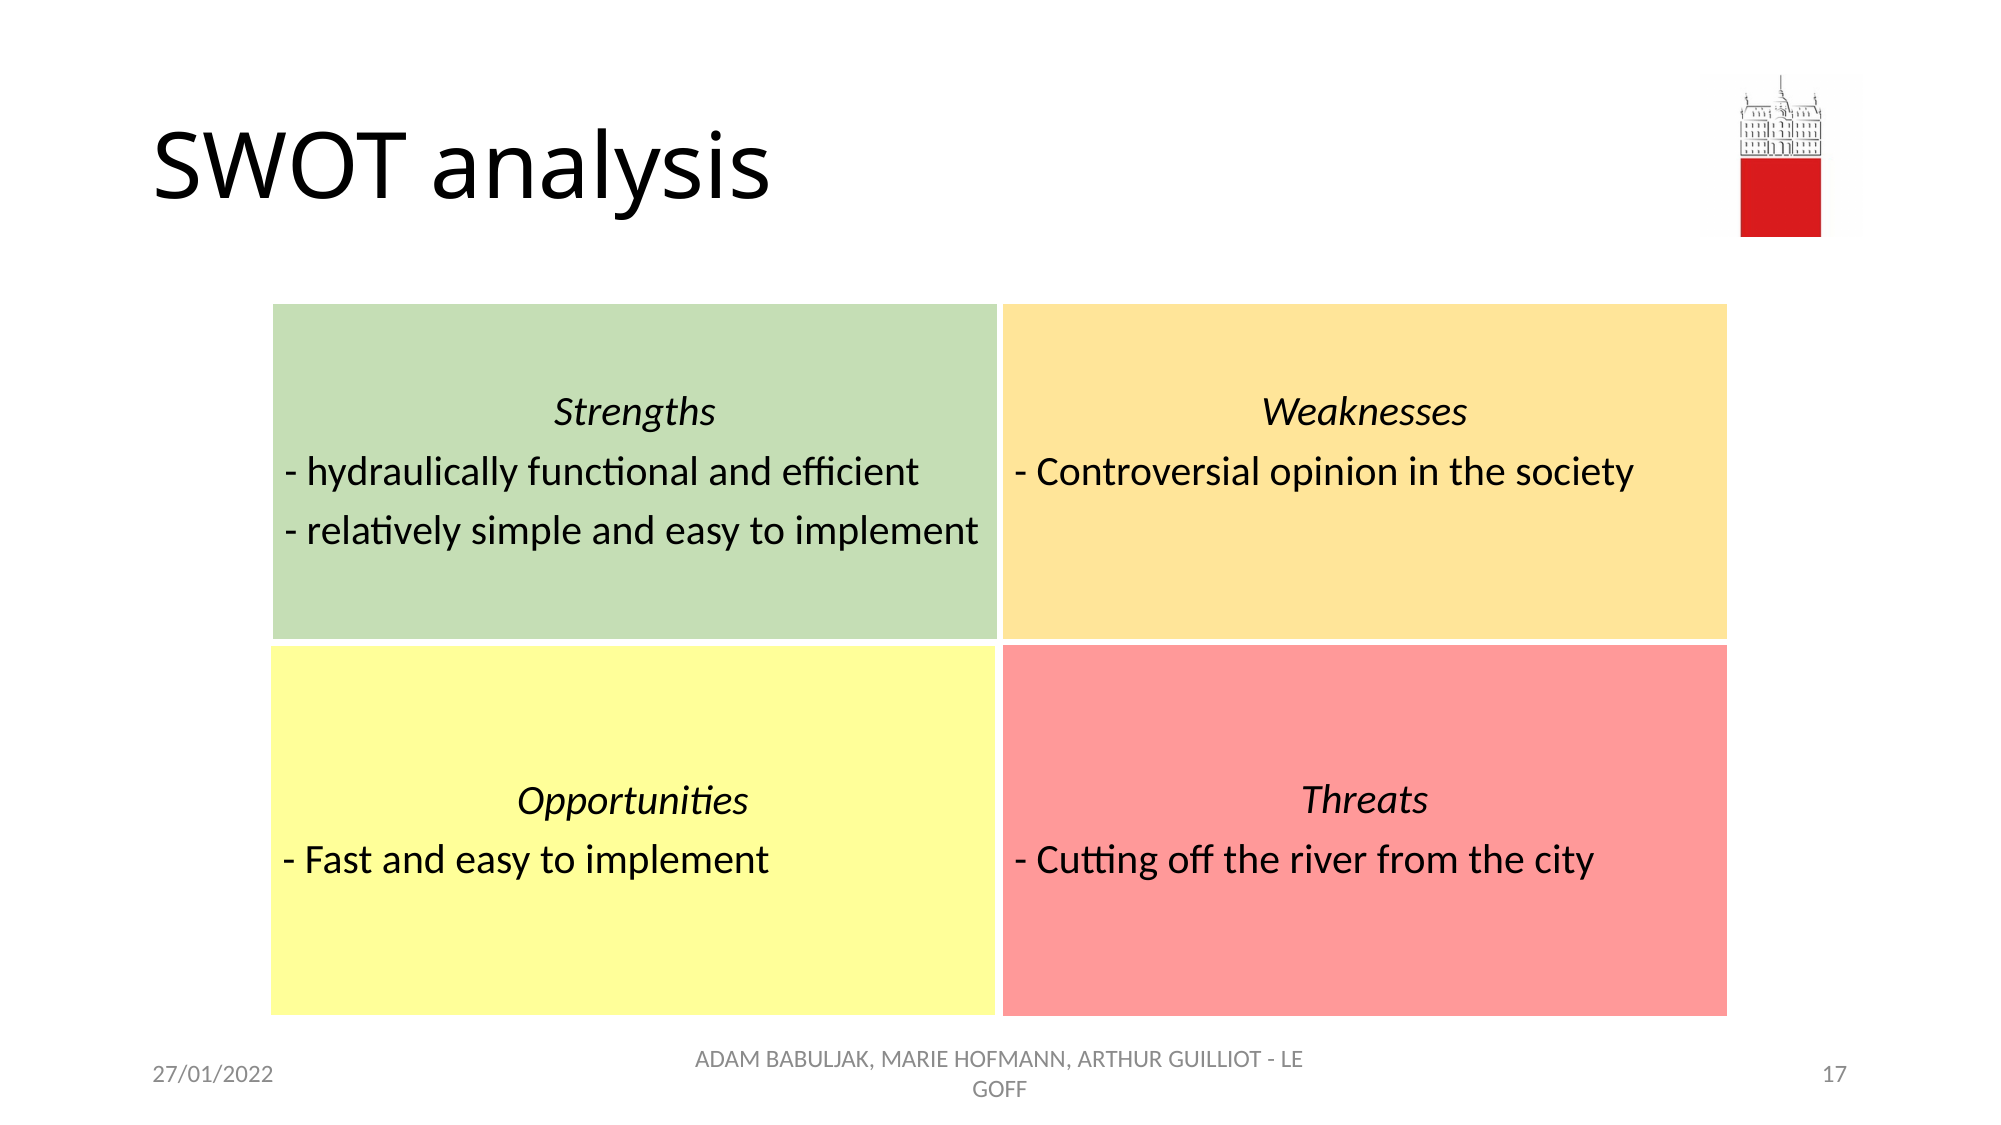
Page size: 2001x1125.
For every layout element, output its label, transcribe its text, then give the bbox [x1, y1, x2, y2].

text_box Opportunities - Fast and easy to implement [270, 644, 996, 1016]
slide_number 27/01/2022 [137, 1042, 588, 1103]
text_box Weaknesses - Controversial opinion in the society [1001, 303, 1728, 640]
slide_number 2 [1412, 1042, 1863, 1103]
footer ADAM BABULJAK, MARIE HOFMANN, ARTHUR GUILLIOT - LE GOFF [662, 1042, 1338, 1103]
title SWOT analysis [137, 59, 1863, 278]
text_box Threats - Cutting off the river from the city [1001, 643, 1728, 1017]
text_box Strengths - hydraulically functional and efficient - relatively simple and easy to implement [272, 303, 999, 640]
